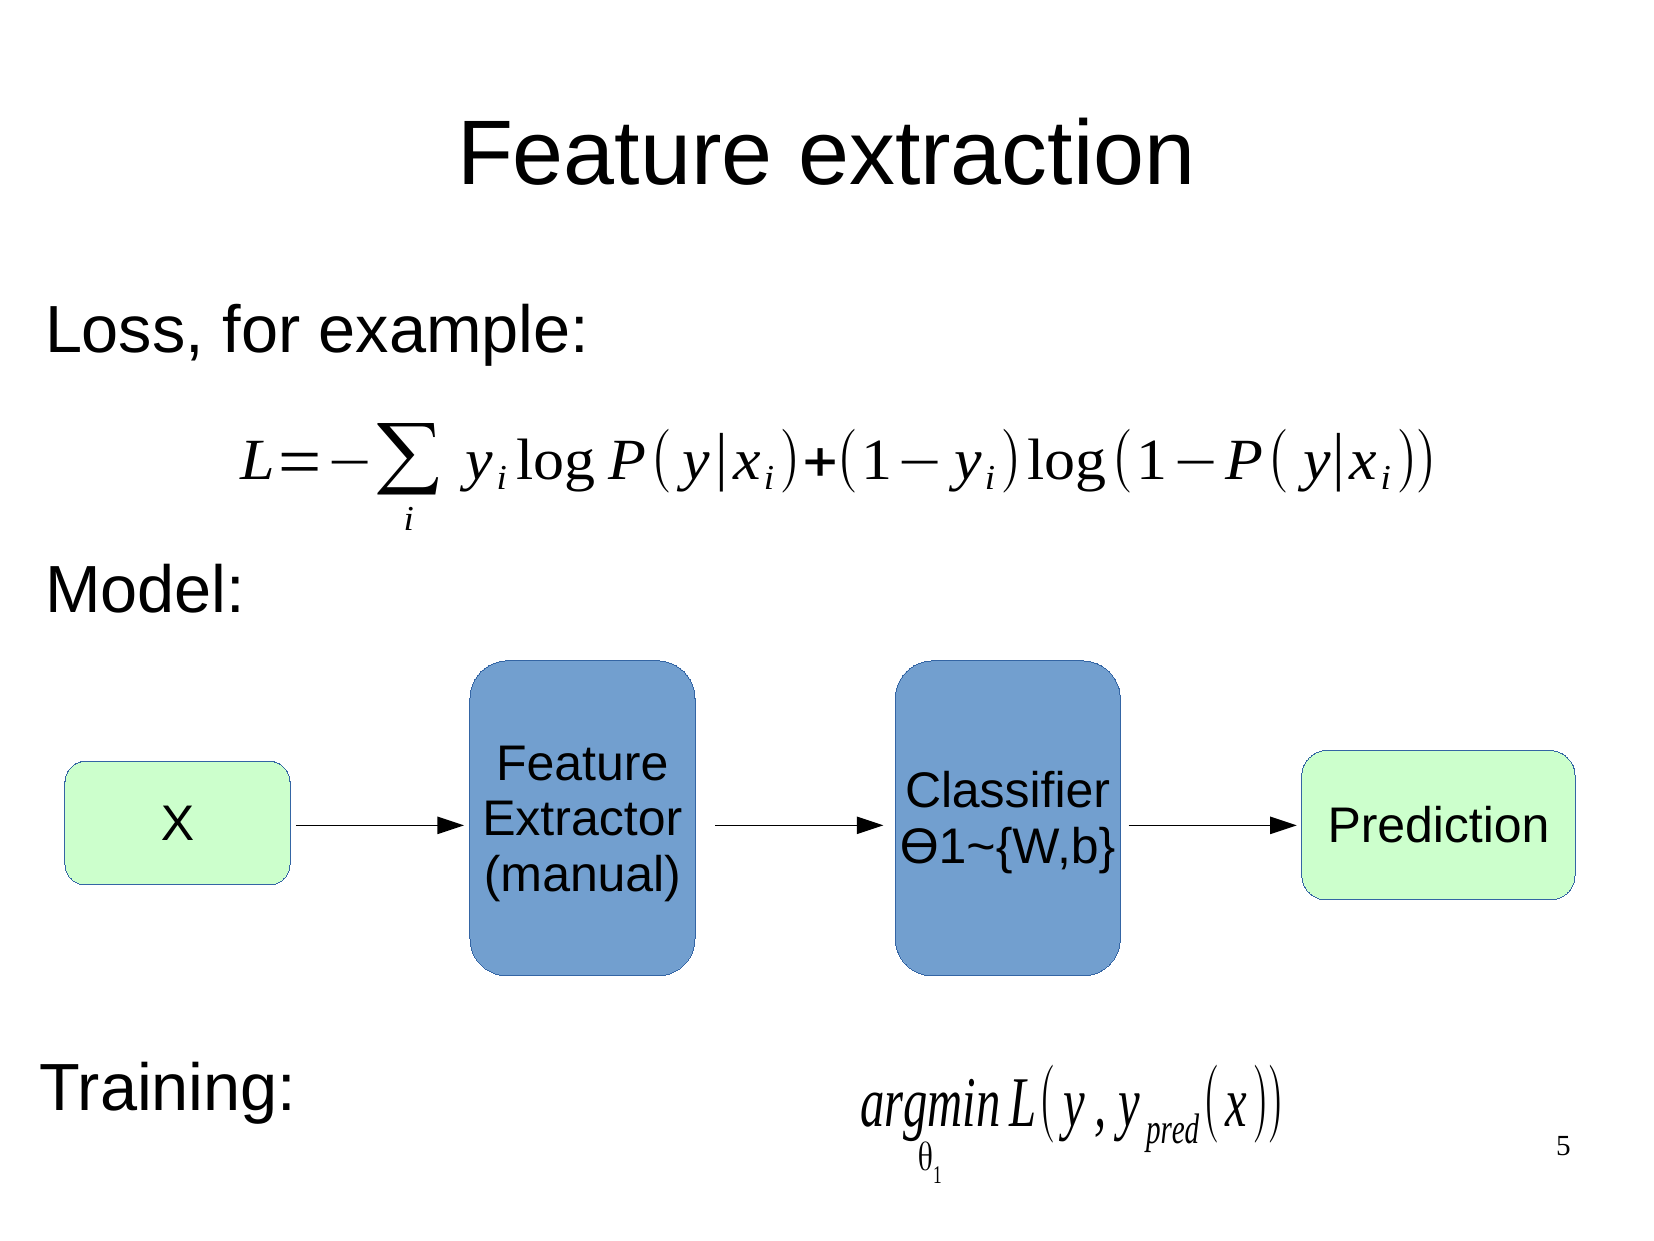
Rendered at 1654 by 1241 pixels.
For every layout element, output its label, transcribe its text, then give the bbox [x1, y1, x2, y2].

text_box Model: [45, 537, 676, 641]
title Feature extraction [82, 49, 1571, 257]
text_box Feature Extractor (manual) [469, 660, 696, 976]
text_box Training: [39, 1050, 361, 1125]
text_box Classifier Ɵ1~{W,b} [895, 660, 1121, 976]
chart [847, 1058, 1297, 1188]
text_box Loss, for example: [45, 278, 676, 381]
text_box Prediction [1301, 750, 1576, 900]
chart [221, 417, 1453, 537]
text_box X [64, 761, 291, 885]
